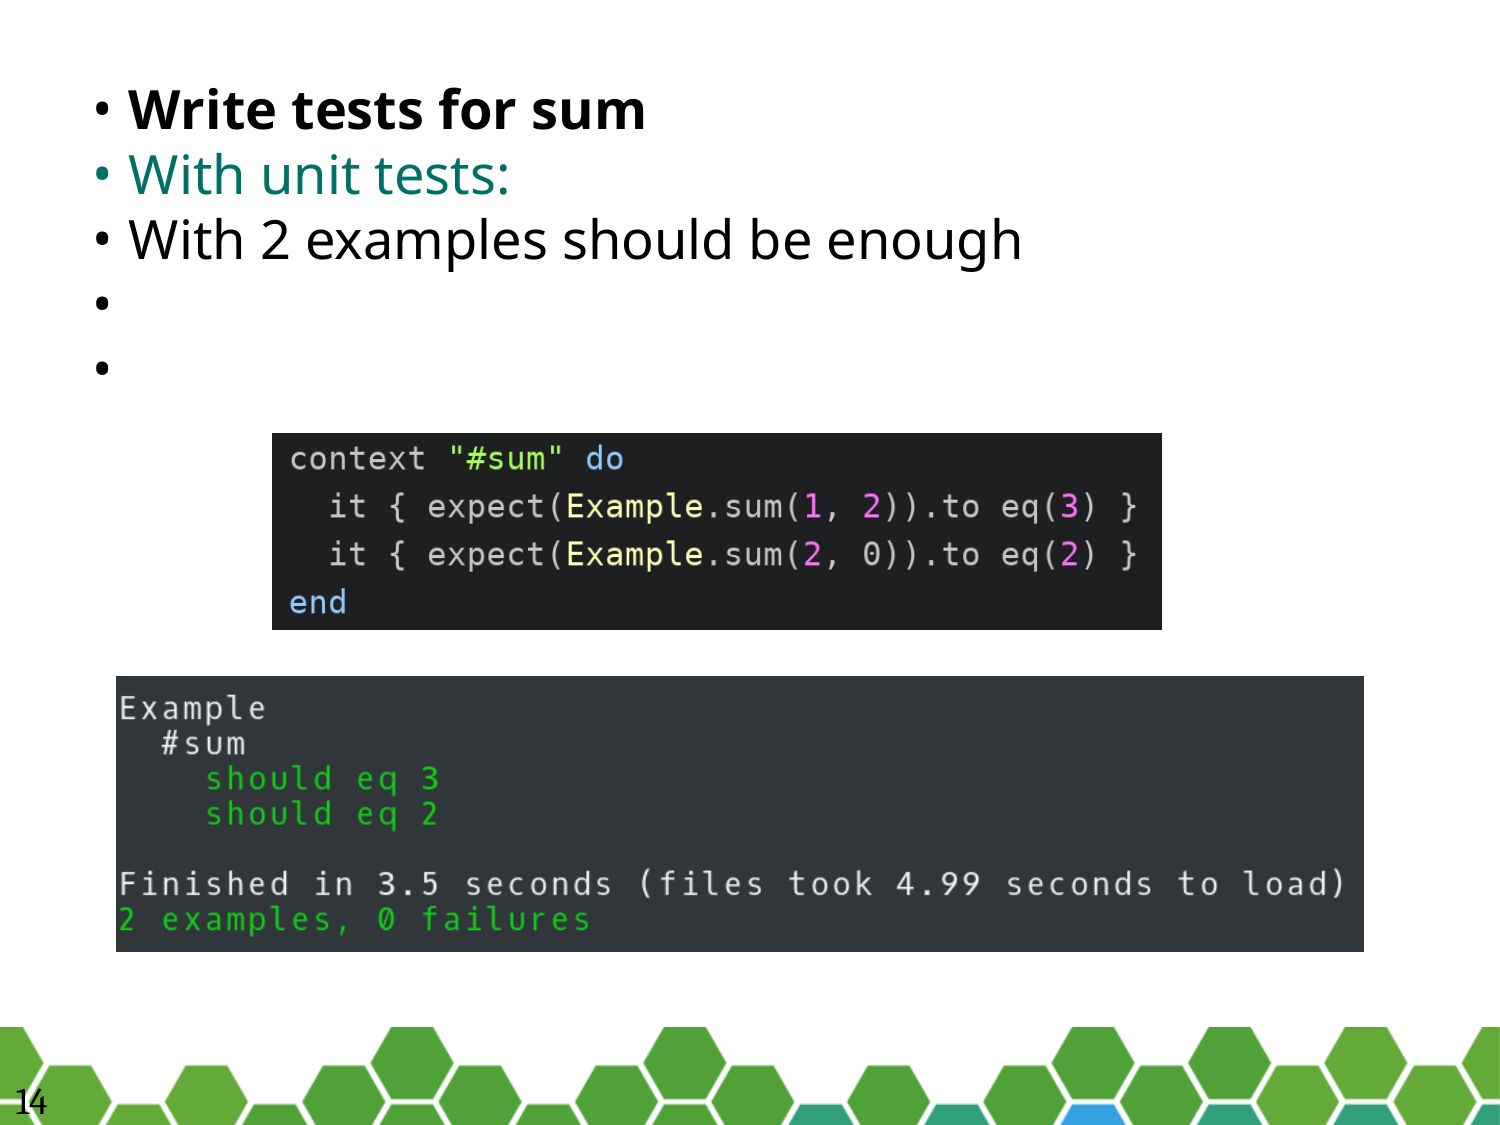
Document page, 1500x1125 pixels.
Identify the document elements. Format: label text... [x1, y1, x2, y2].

picture [0, 1027, 1500, 1125]
picture [116, 676, 1364, 953]
text_box Write tests for sum With unit tests: With 2 examples should be enough [92, 75, 1329, 728]
picture [272, 433, 1162, 631]
